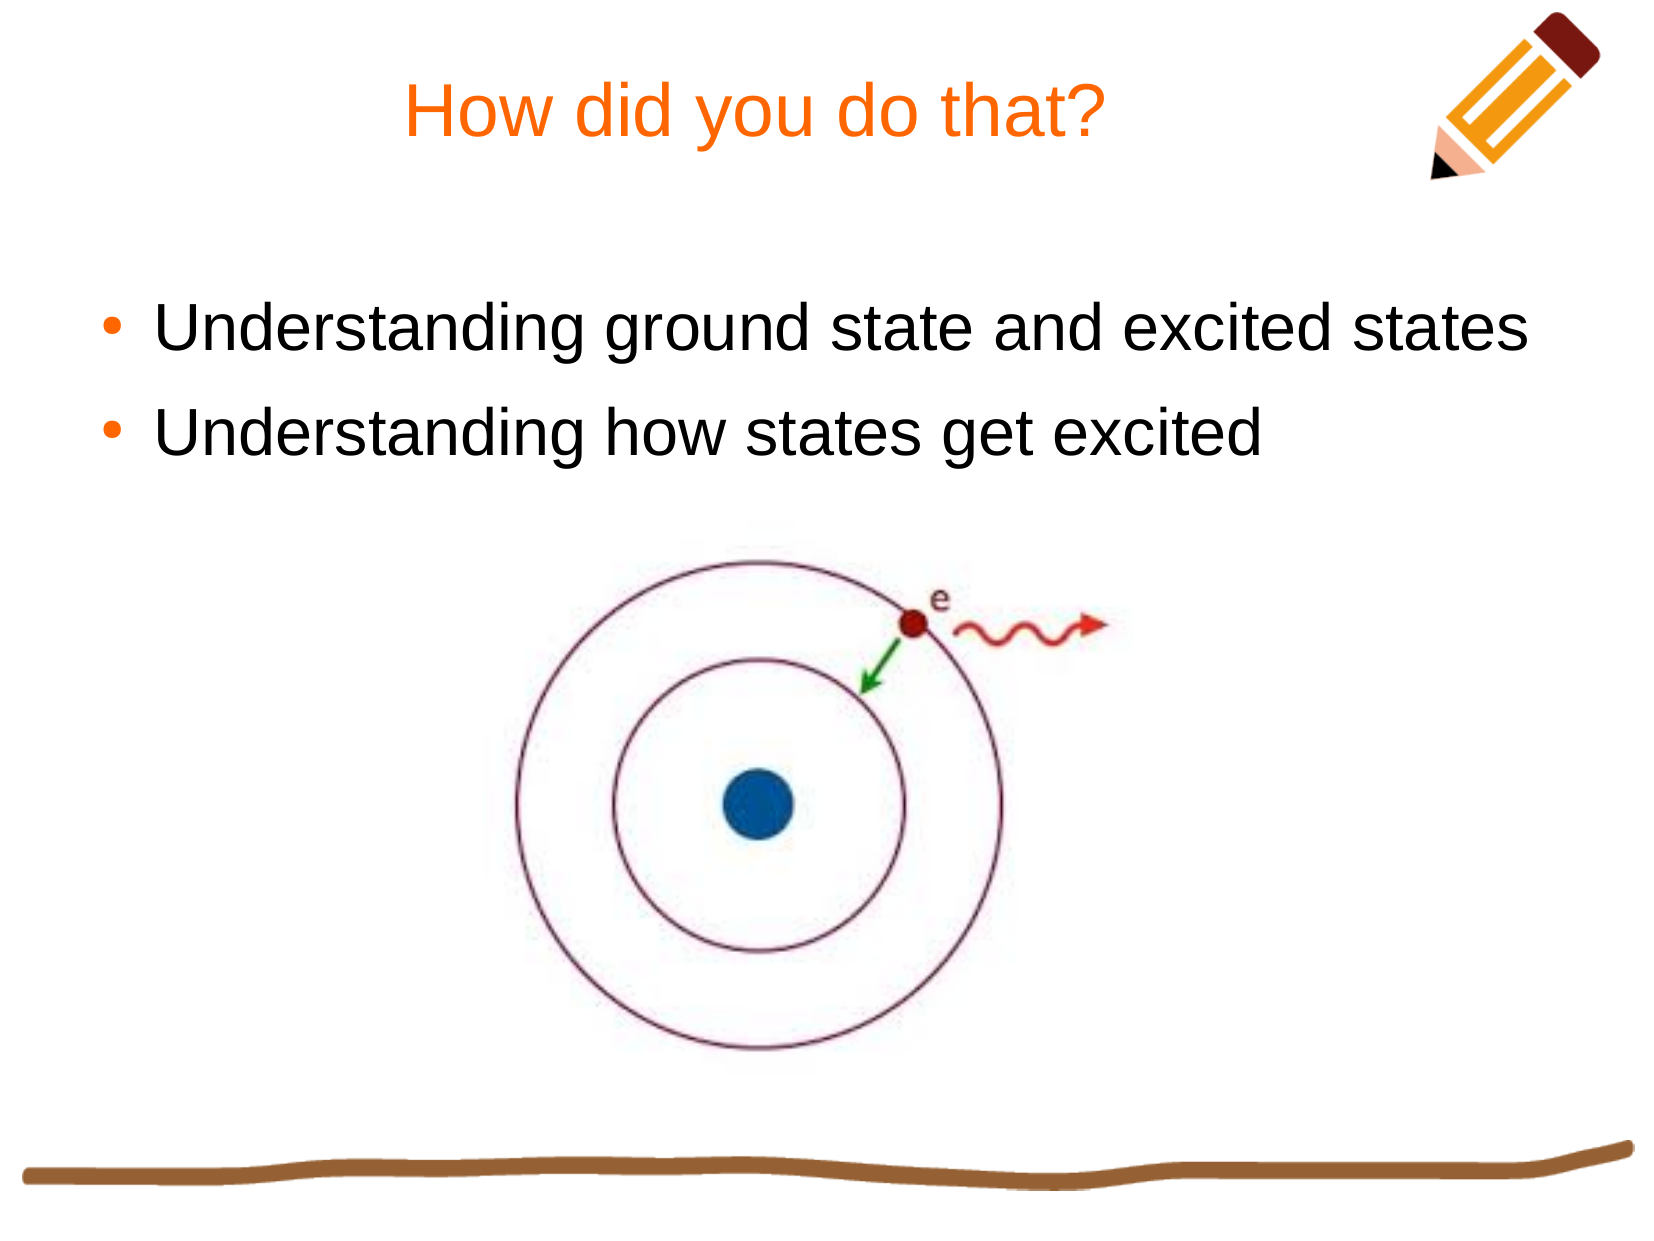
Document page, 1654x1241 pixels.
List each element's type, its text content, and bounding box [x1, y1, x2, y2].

title How did you do that? [82, 49, 1430, 172]
picture [483, 519, 1134, 1113]
list Understanding ground state and excited states Understanding how states get excited [82, 290, 1571, 1122]
picture [1430, 12, 1601, 181]
picture [22, 1140, 1635, 1191]
